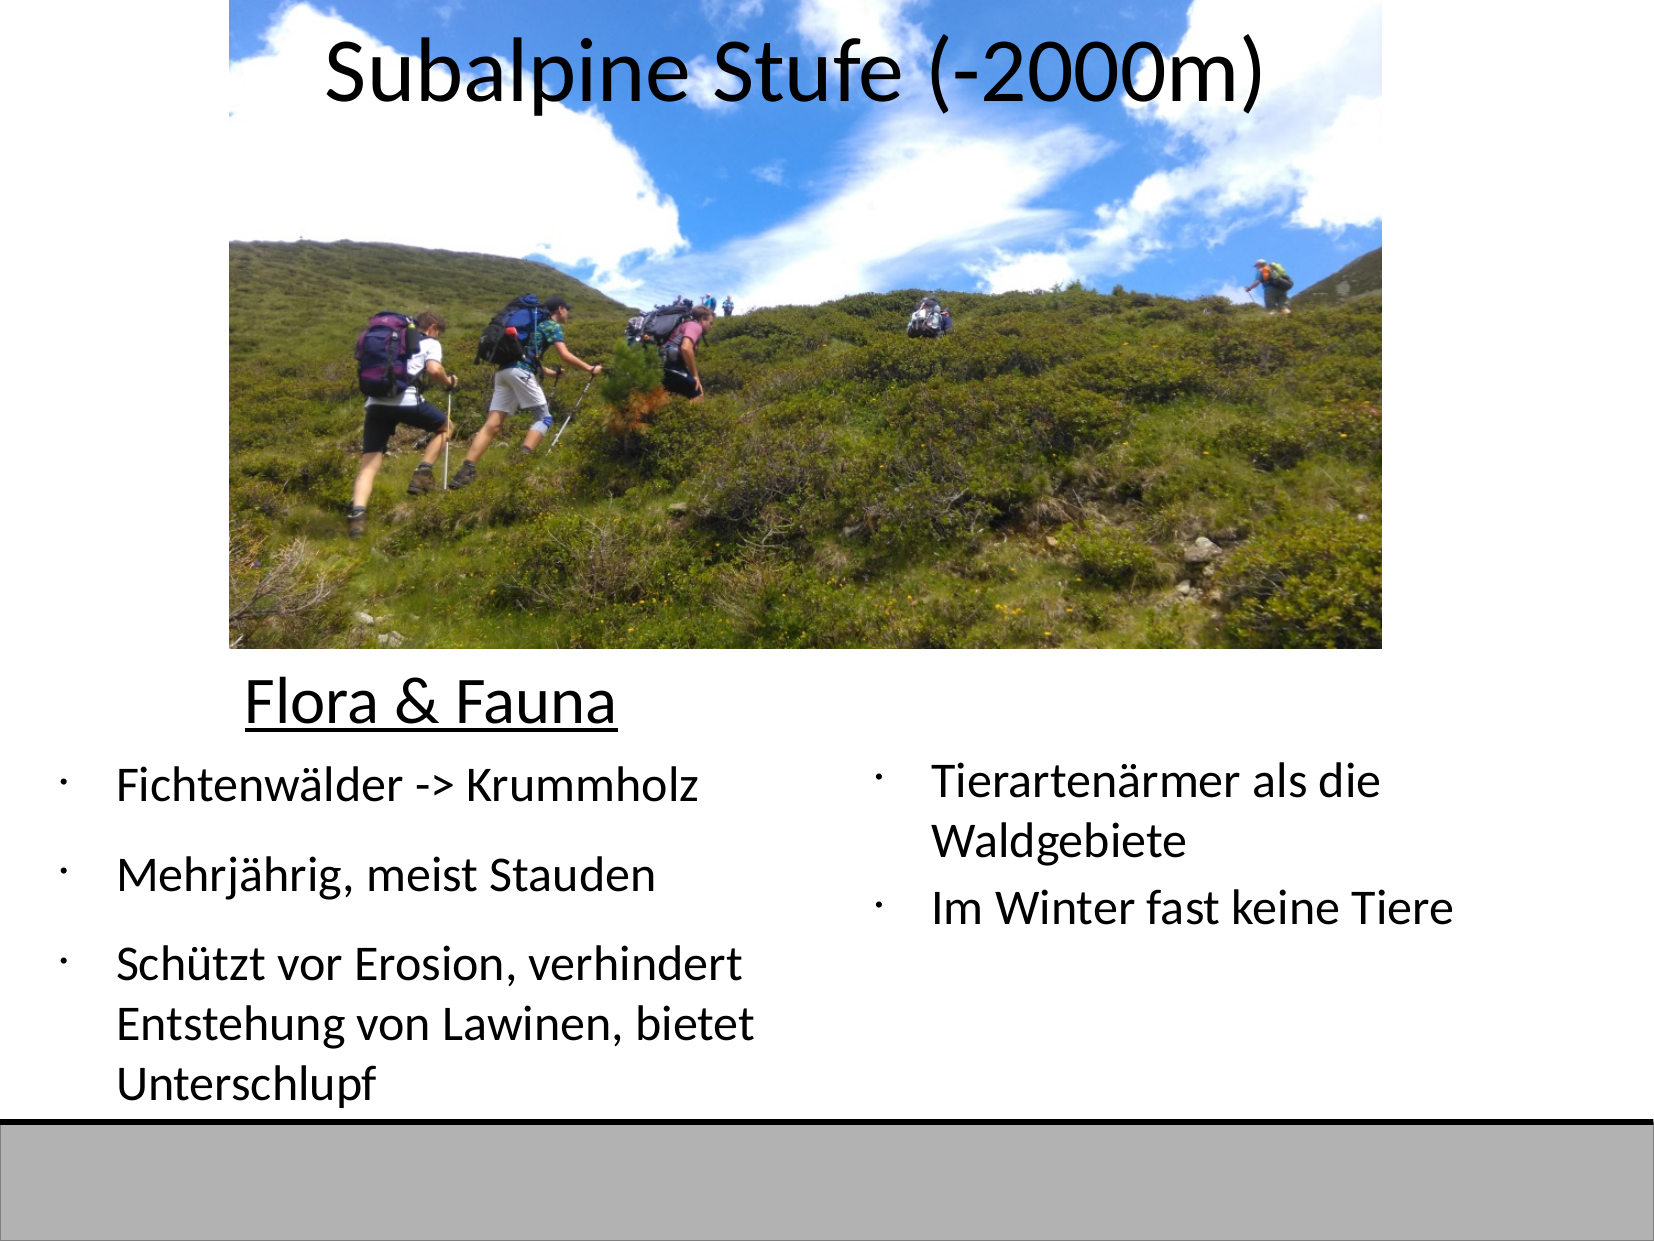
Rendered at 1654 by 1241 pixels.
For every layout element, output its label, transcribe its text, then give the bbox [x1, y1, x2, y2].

text_box [0, 1125, 1654, 1241]
text_box Fichtenwälder -> Krummholz Mehrjährig, meist Stauden Schützt vor Erosion, verhindert Entstehung von Lawinen, bietet Unterschlupf [44, 744, 830, 1028]
picture [229, 190, 1382, 649]
text_box Flora & Fauna [100, 649, 763, 744]
text_box Tierartenärmer als die Waldgebiete Im Winter fast keine Tiere [860, 739, 1605, 943]
title Subalpine Stufe (-2000m) [121, 2, 1472, 190]
